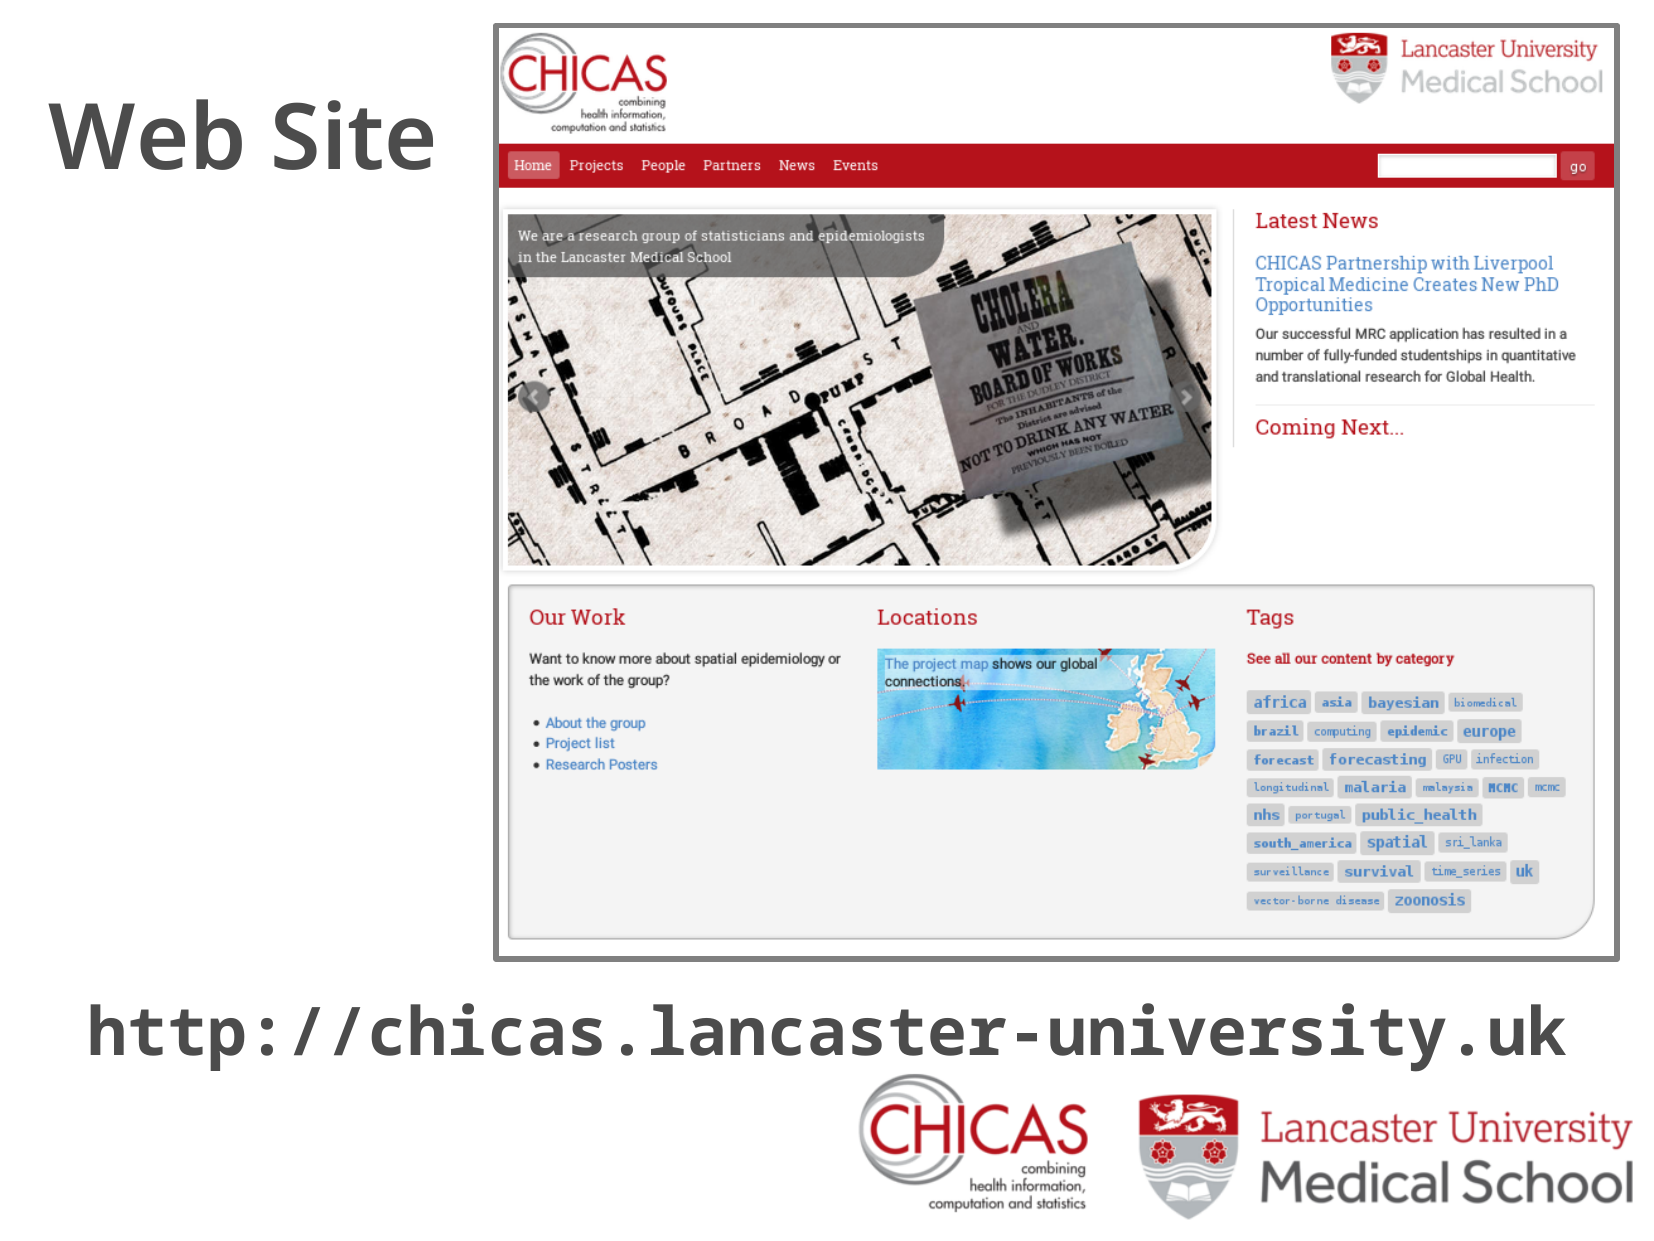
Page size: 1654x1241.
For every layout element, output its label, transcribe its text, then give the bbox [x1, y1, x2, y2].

text_box http://chicas.lancaster-university.uk [73, 977, 1583, 1060]
picture [105, 4, 1654, 1241]
picture [498, 28, 1615, 957]
title Web Site [48, 62, 493, 206]
